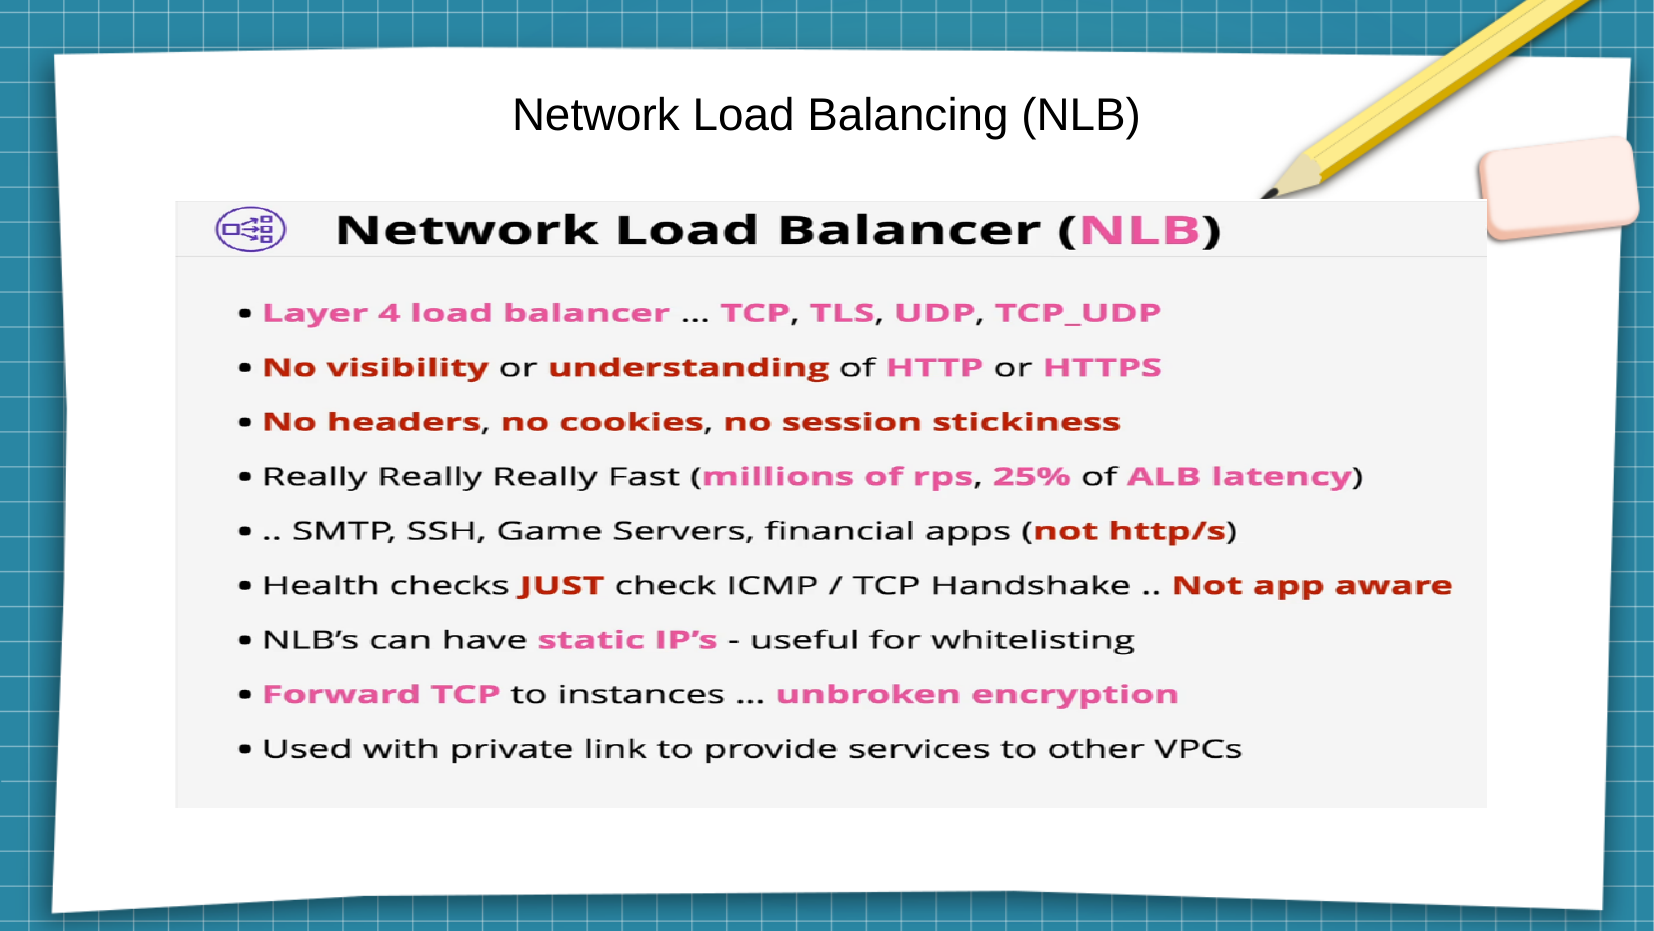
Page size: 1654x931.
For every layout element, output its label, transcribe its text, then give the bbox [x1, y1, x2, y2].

picture [0, 0, 1654, 931]
title Network Load Balancing (NLB) [82, 37, 1571, 193]
